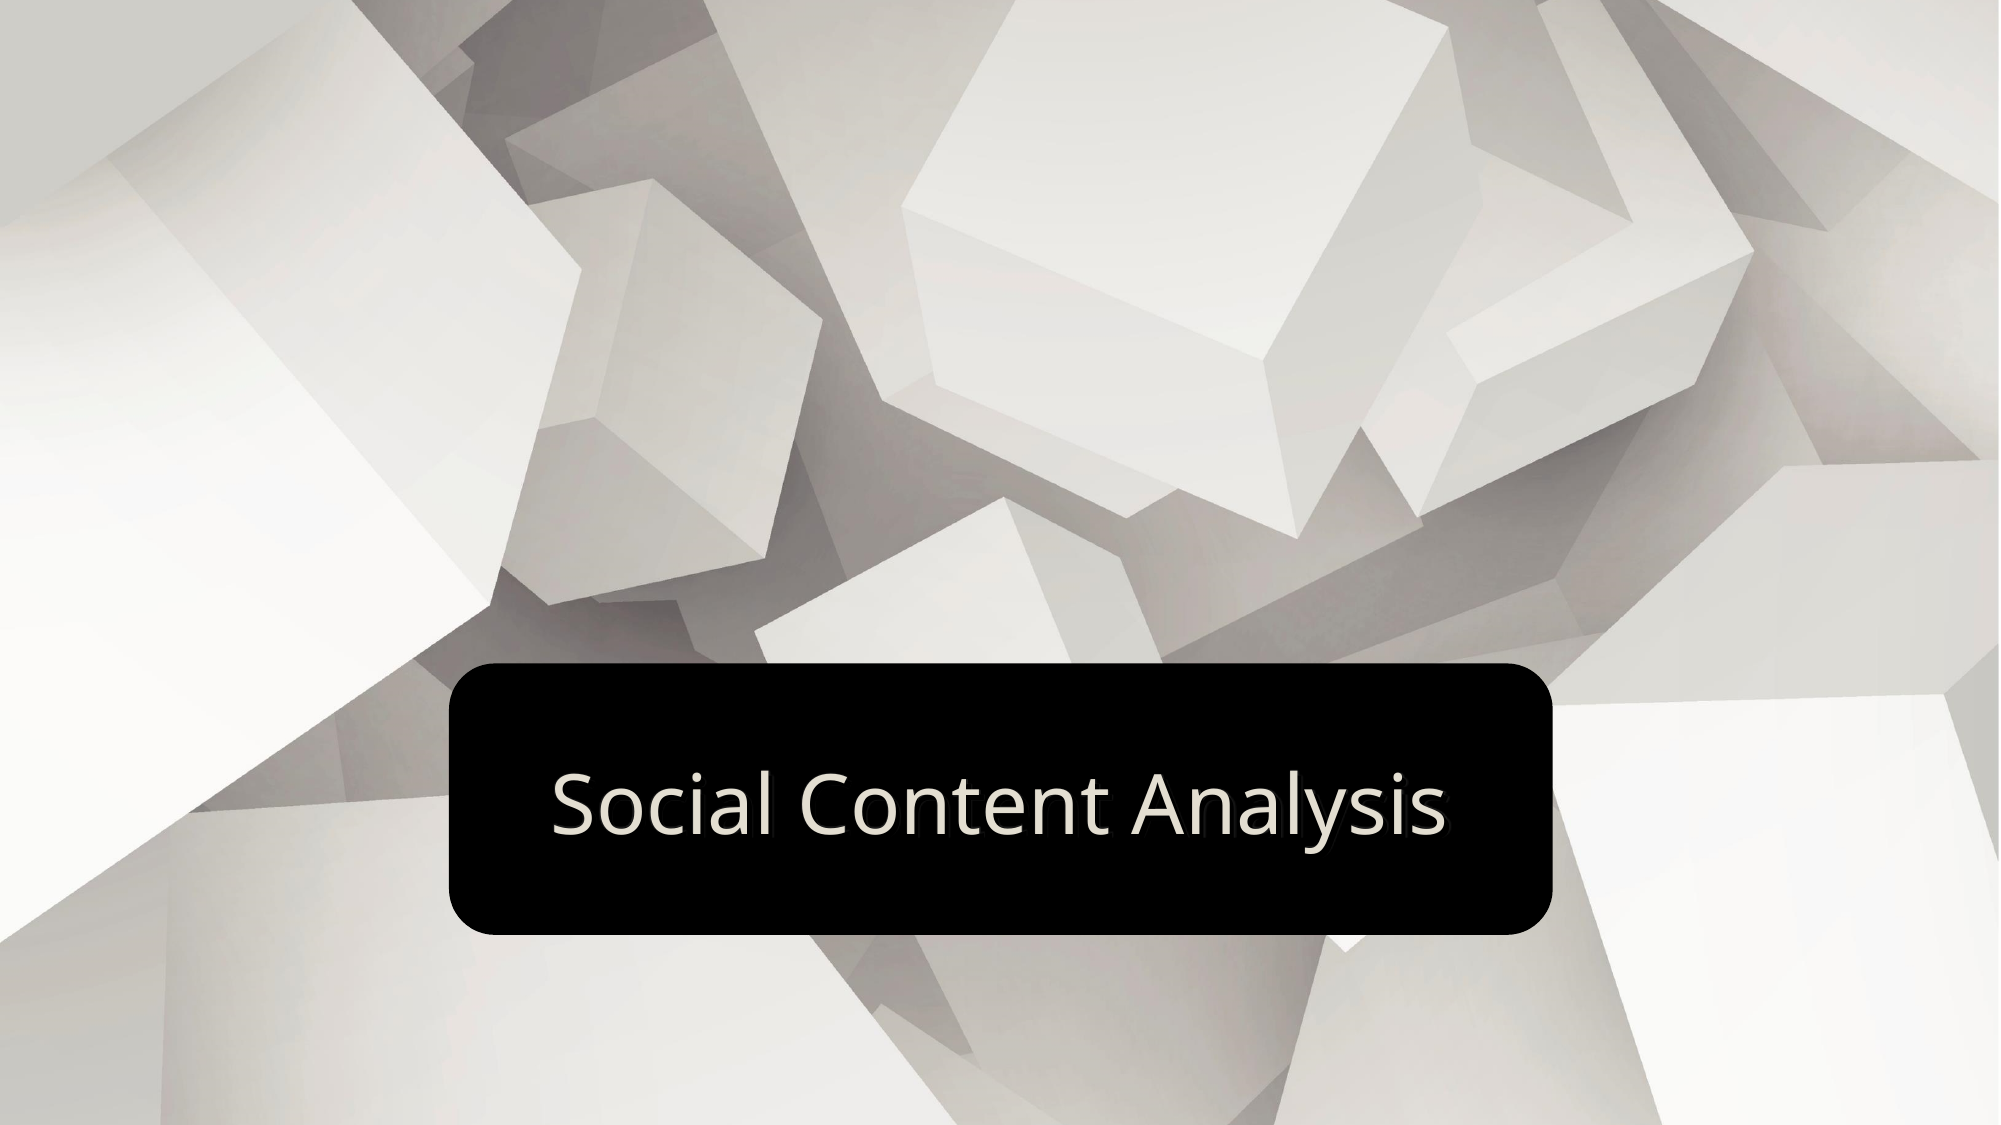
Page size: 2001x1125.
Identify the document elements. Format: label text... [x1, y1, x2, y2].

text_box [450, 664, 1552, 934]
title Social Content Analysis [533, 738, 1467, 861]
picture [0, 0, 2000, 1125]
